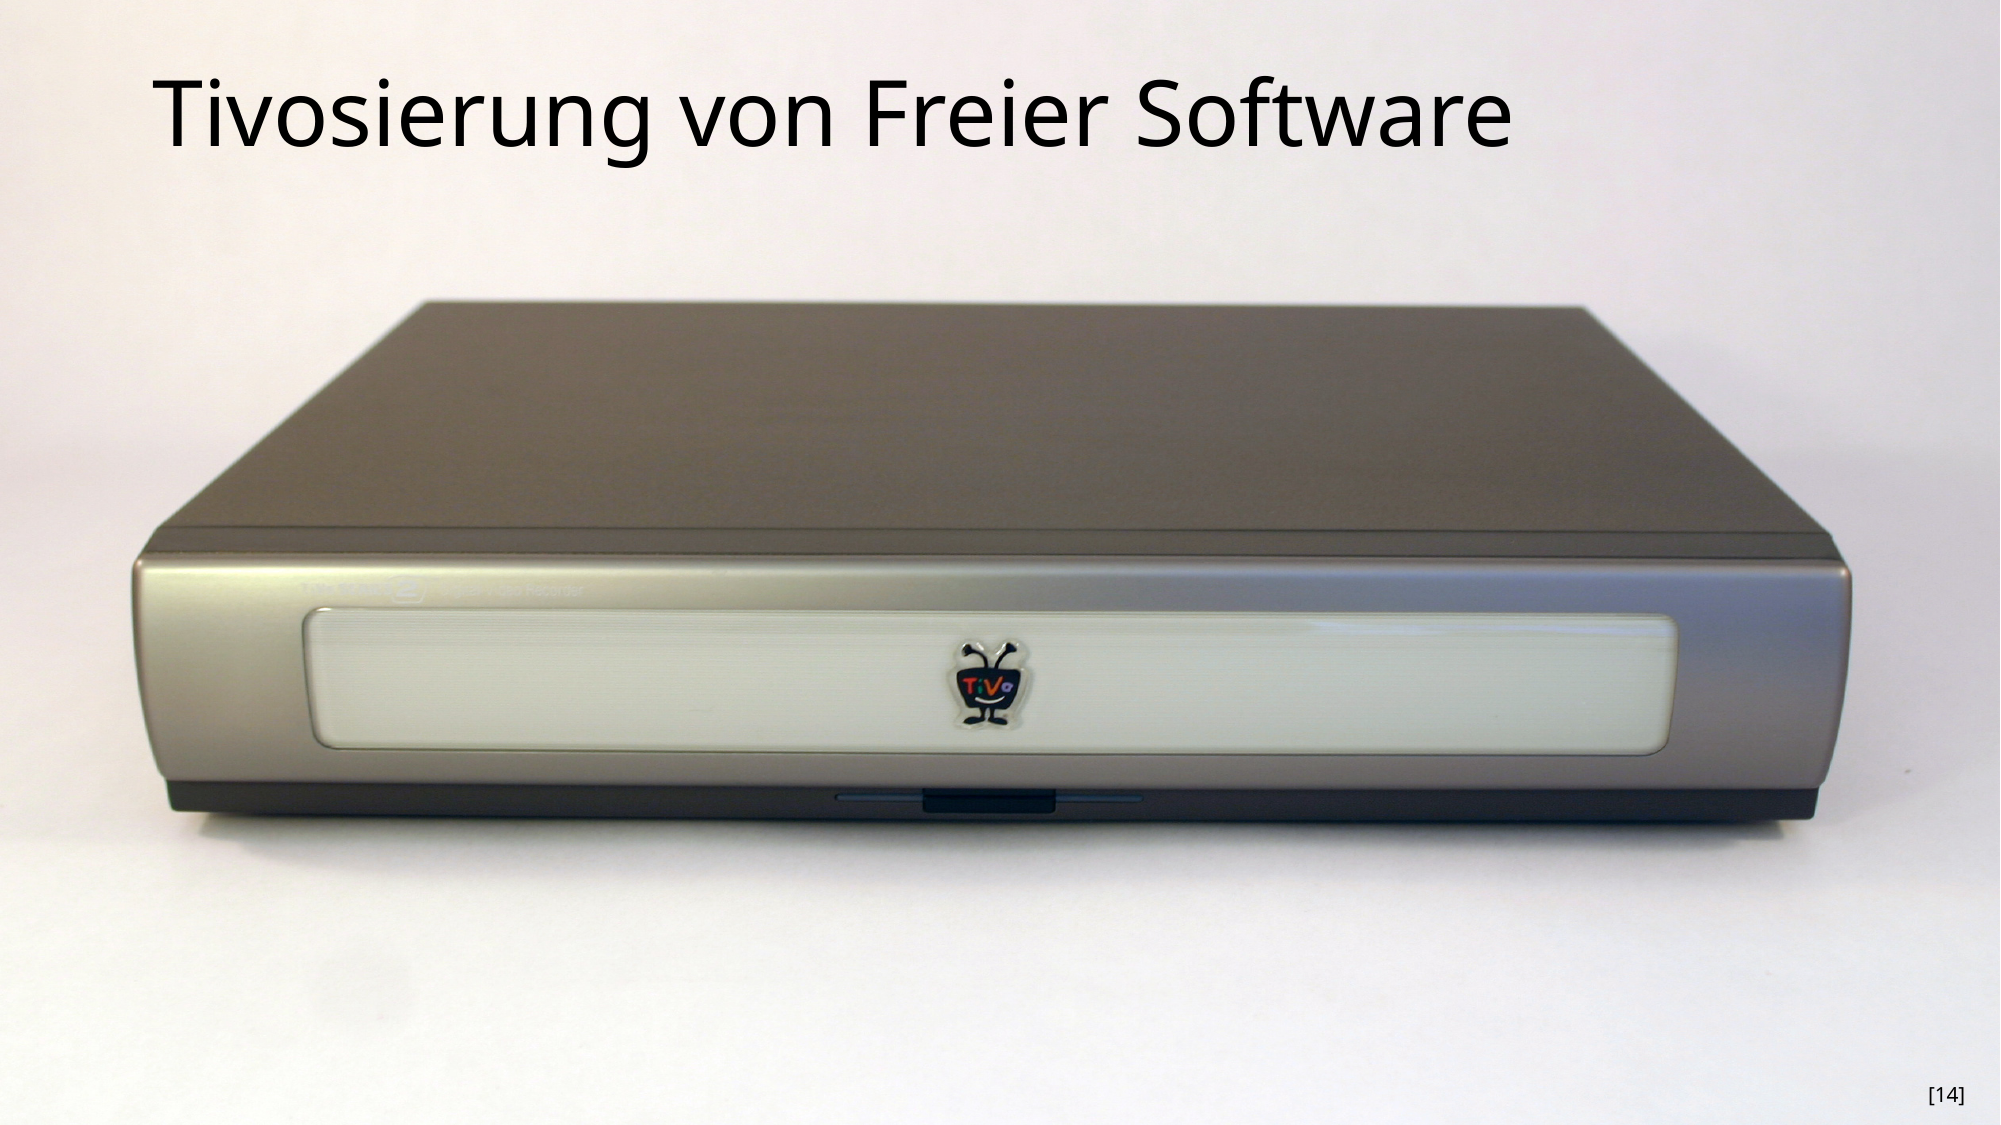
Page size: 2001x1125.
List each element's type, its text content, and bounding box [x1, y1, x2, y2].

picture [0, 0, 2000, 1125]
title Tivosierung von Freier Software [137, 59, 1863, 278]
title [14] [1913, 1076, 1997, 1111]
